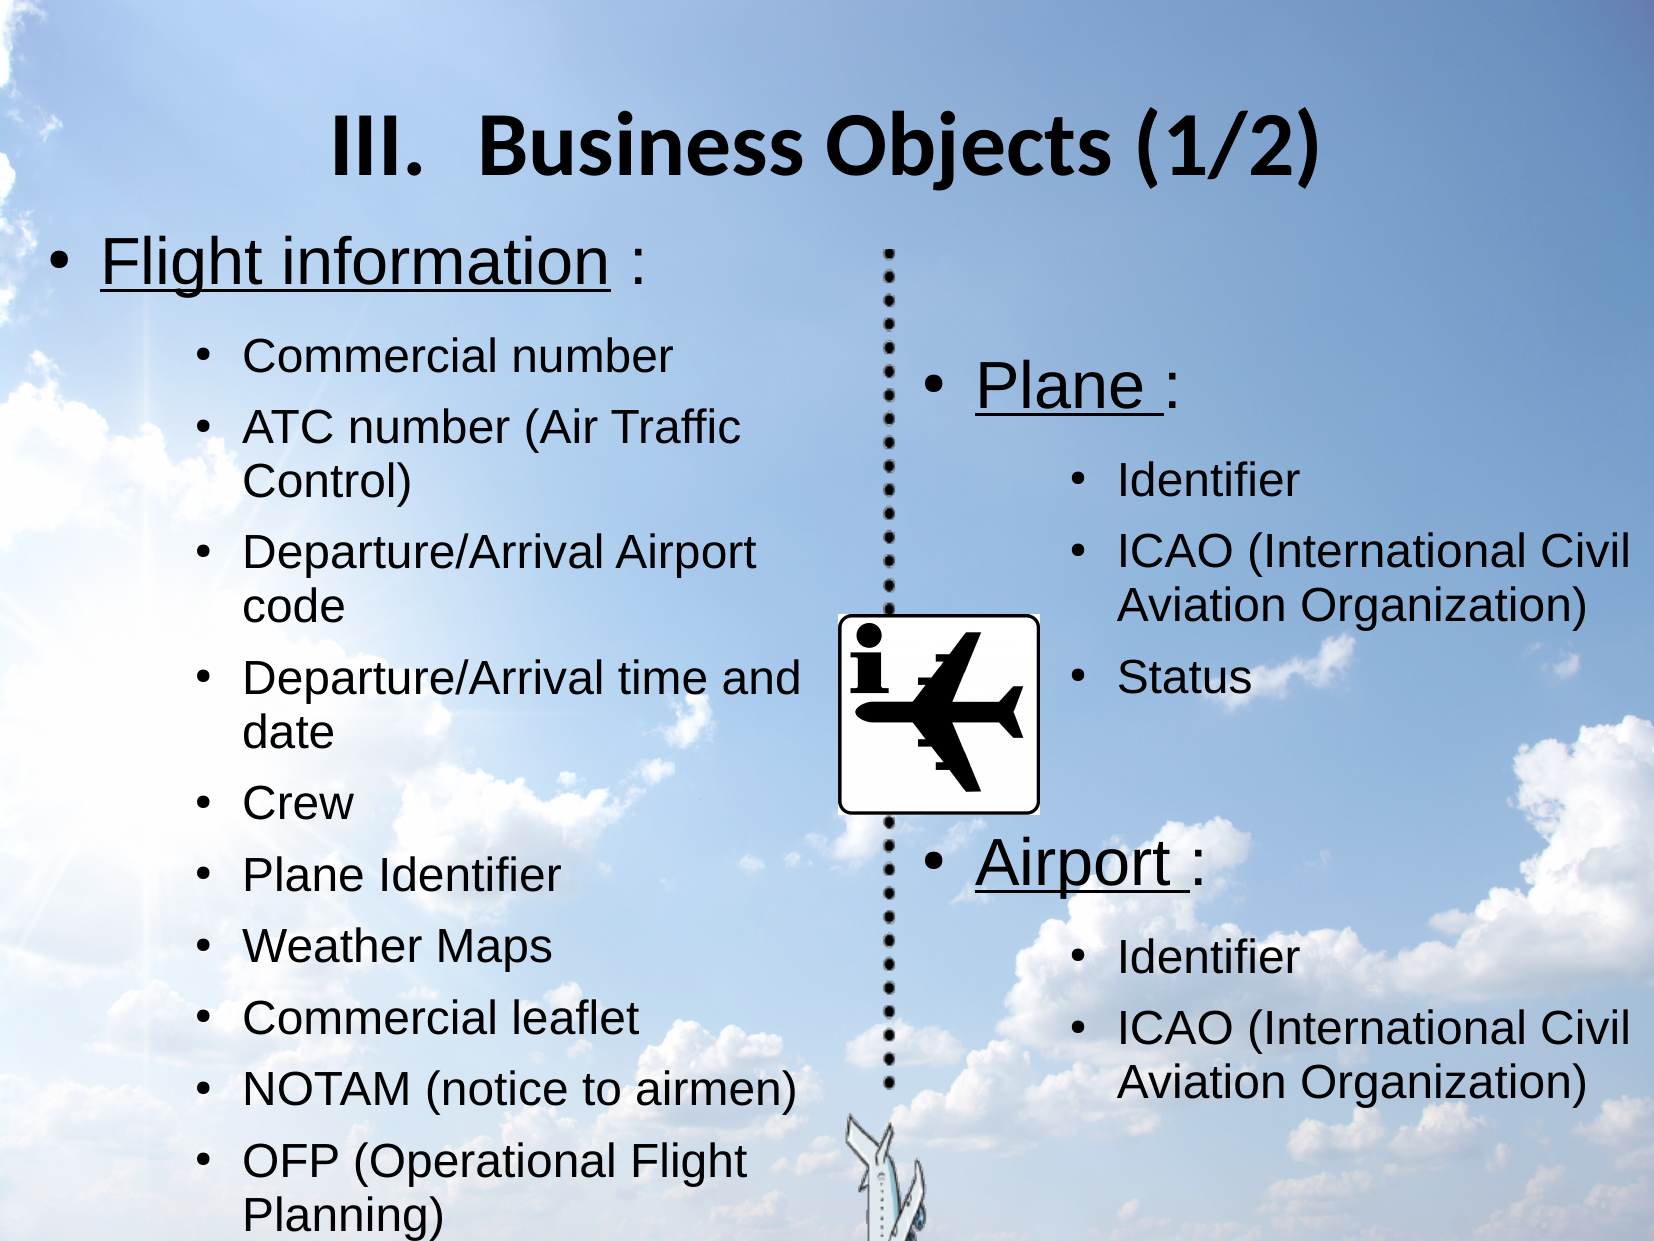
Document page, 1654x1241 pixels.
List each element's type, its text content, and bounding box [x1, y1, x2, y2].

list Flight information : Commercial number ATC number (Air Traffic Control) Departure/Arrival Airport code Departure/Arrival time and date Crew Plane Identifier Weather Maps Commercial leaflet NOTAM (notice to airmen) OFP (Operational Flight Planning) [29, 224, 804, 1241]
picture [0, 0, 1654, 1241]
list Plane : Identifier ICAO (International Civil Aviation Organization) Status Airport : Identifier ICAO (International Civil Aviation Organization) [966, 348, 1654, 1205]
title III. Business Objects (1/2) [82, 49, 1571, 257]
